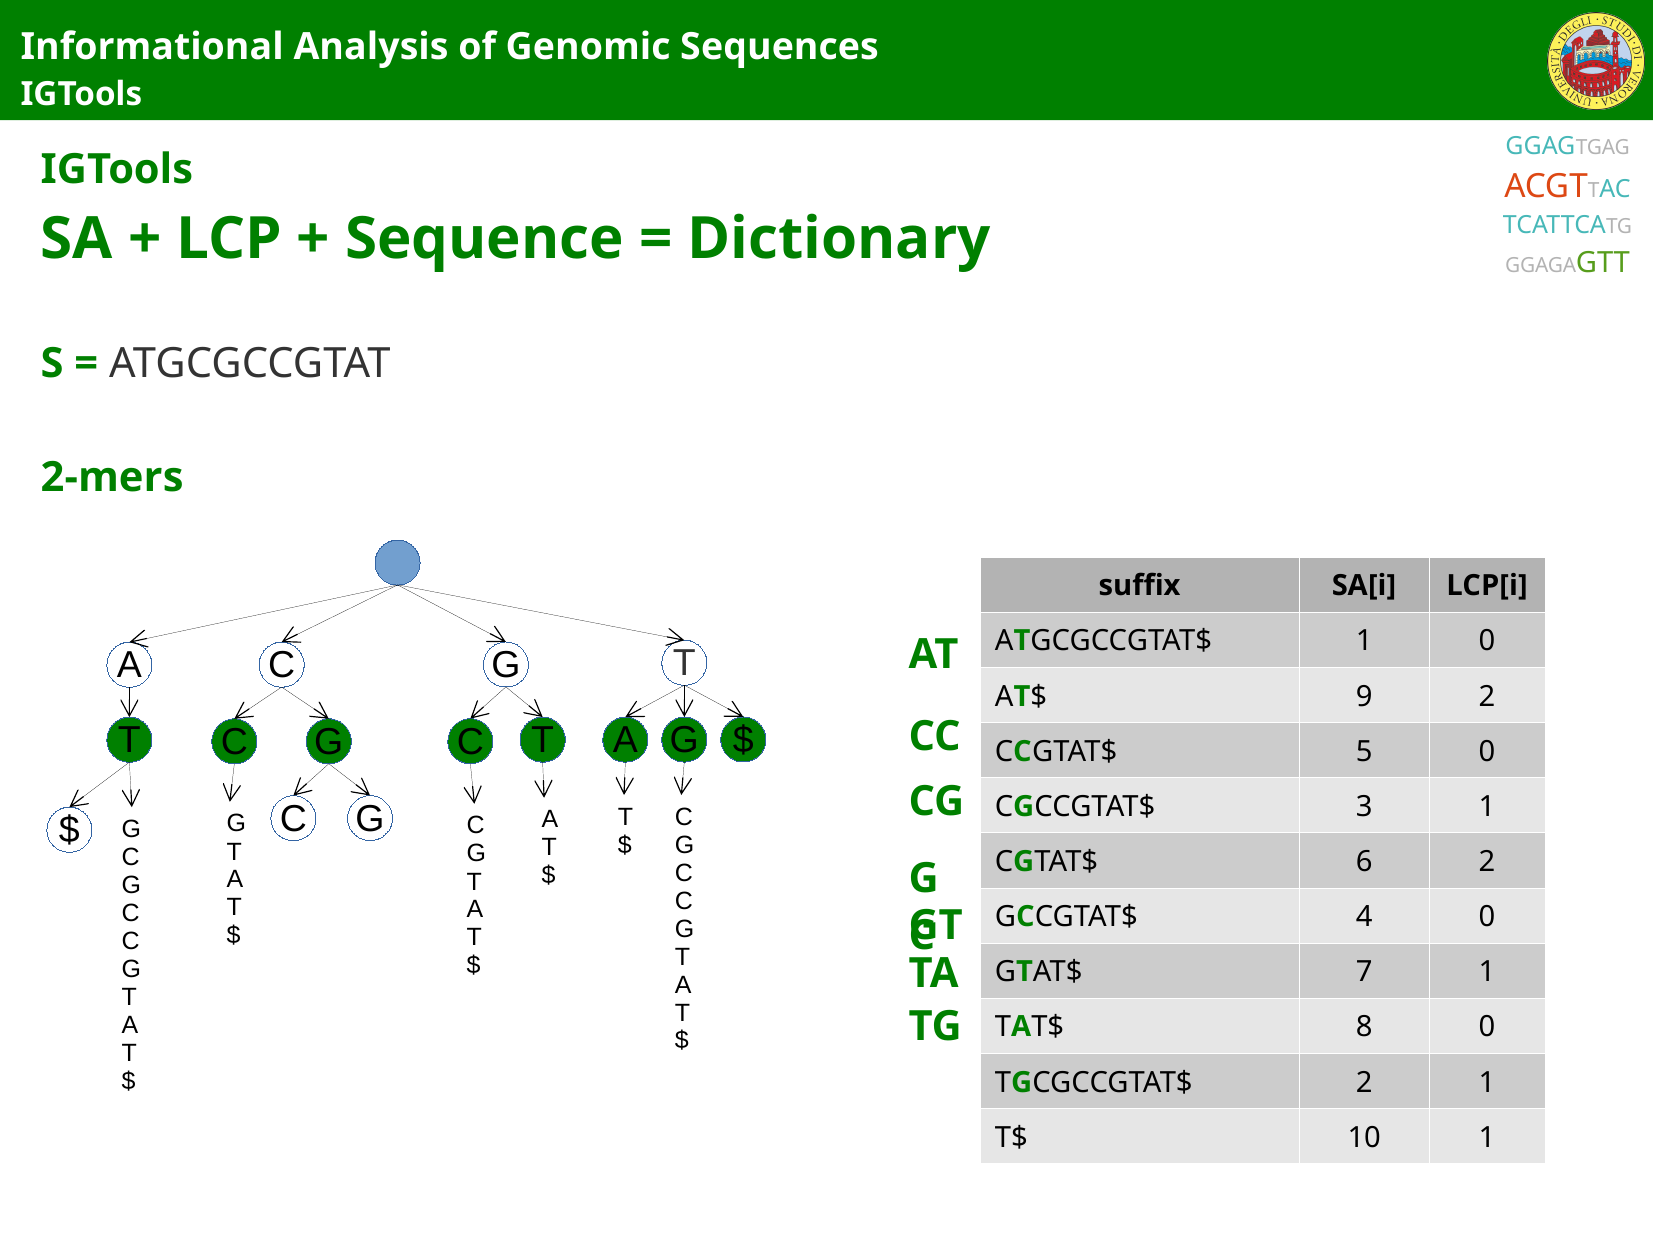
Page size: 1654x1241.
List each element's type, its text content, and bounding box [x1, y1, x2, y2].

table_header suffix [981, 558, 1299, 612]
text_box CC [893, 698, 980, 763]
text_box A [106, 642, 152, 688]
table_cell TGCGCCGTAT$ [981, 1054, 1299, 1108]
table_cell 1 [1430, 1054, 1545, 1108]
text_box G [306, 718, 352, 764]
text_box GT [893, 887, 980, 935]
table_cell 2 [1300, 1054, 1429, 1108]
table_cell 10 [1300, 1109, 1429, 1163]
table_cell 6 [1300, 833, 1429, 888]
text_box C [259, 642, 305, 688]
text_box C [447, 718, 493, 764]
text_box TG [893, 988, 980, 1059]
text_box T [661, 640, 707, 686]
text_box G [483, 641, 529, 687]
table_cell 0 [1430, 723, 1545, 777]
table_cell ATGCGCCGTAT$ [981, 613, 1299, 667]
text_box GC [893, 840, 980, 887]
table_cell 0 [1430, 999, 1545, 1053]
text_box C [211, 718, 257, 764]
table_cell 2 [1430, 668, 1545, 722]
table_cell 1 [1300, 613, 1429, 667]
table_header SA[i] [1300, 558, 1429, 612]
table_cell 7 [1300, 944, 1429, 998]
table_cell 9 [1300, 668, 1429, 722]
table_cell TAT$ [981, 999, 1299, 1053]
text_box Informational Analysis of Genomic Sequences IGTools [5, 11, 1416, 107]
table_cell 8 [1300, 999, 1429, 1053]
text_box $ [720, 716, 766, 762]
table_cell 2 [1430, 833, 1545, 888]
table_cell T$ [981, 1109, 1299, 1163]
table_header LCP[i] [1430, 558, 1545, 612]
text_box CG [893, 763, 980, 834]
text_box T$ [603, 795, 646, 867]
table_cell 1 [1430, 944, 1545, 998]
text_box A [602, 717, 648, 763]
text_box GGAGTGAGACGTTACTCATTCATGGGAGAGTT [1485, 120, 1651, 263]
table_cell 0 [1430, 613, 1545, 667]
text_box $ [46, 807, 92, 853]
table_cell 4 [1300, 889, 1429, 943]
table_cell 3 [1300, 778, 1429, 832]
text_box G [661, 717, 707, 763]
text_box TA [893, 935, 980, 988]
table_cell GTAT$ [981, 944, 1299, 998]
table_cell GCCGTAT$ [981, 889, 1299, 943]
text_box AT [893, 615, 980, 687]
table_cell 1 [1430, 778, 1545, 832]
table_cell CGCCGTAT$ [981, 778, 1299, 832]
text_box T [106, 717, 152, 763]
text_box T [520, 717, 566, 763]
text_box IGTools SA + LCP + Sequence = Dictionary S = ATGCGCCGTAT 2-mers [25, 131, 1621, 448]
text_box C [270, 795, 316, 841]
text_box AT$ [526, 797, 562, 898]
text_box CGTAT$ [451, 803, 497, 988]
table_cell AT$ [981, 668, 1299, 722]
table_cell 5 [1300, 723, 1429, 777]
text_box GTAT$ [211, 801, 248, 958]
table_cell CCGTAT$ [981, 723, 1299, 777]
text_box GCGCCGTAT$ [106, 807, 157, 1105]
text_box G [347, 795, 393, 841]
table_cell 1 [1430, 1109, 1545, 1163]
text_box CGCCGTAT$ [660, 795, 703, 1064]
text_box [0, 0, 1653, 121]
table_cell CGTAT$ [981, 833, 1299, 888]
table_cell 0 [1430, 889, 1545, 943]
picture [1547, 12, 1645, 110]
text_box [375, 540, 421, 585]
